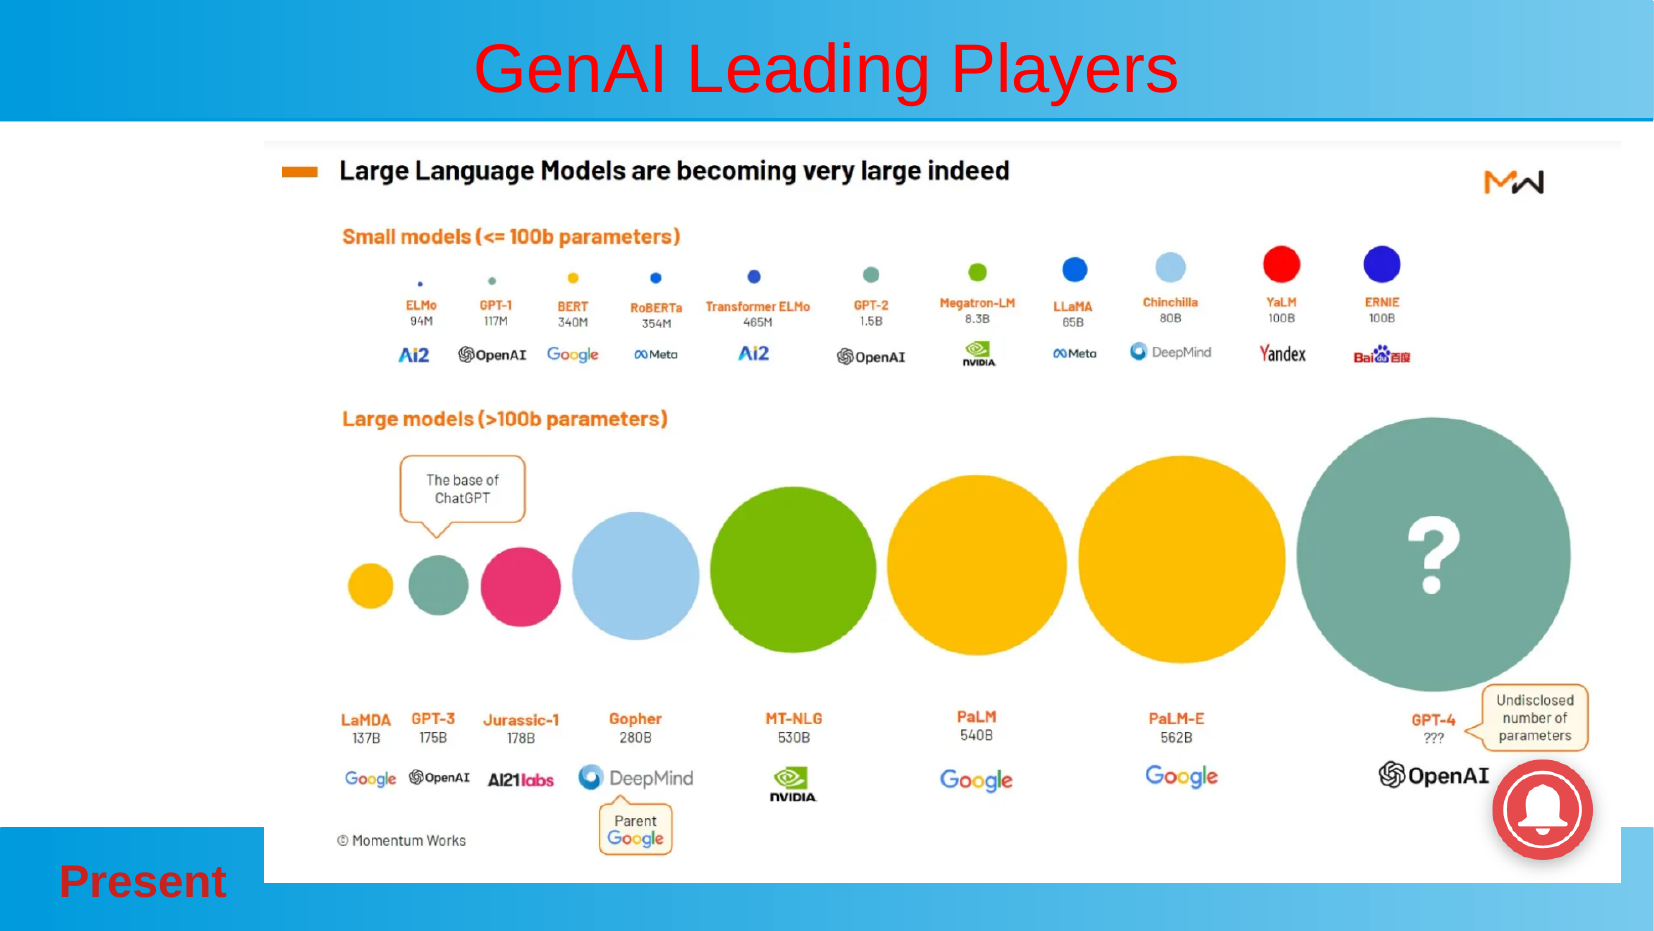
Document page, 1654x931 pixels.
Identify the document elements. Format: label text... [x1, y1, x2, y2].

picture [264, 141, 1621, 883]
title GenAI Leading Players [59, 29, 1595, 108]
